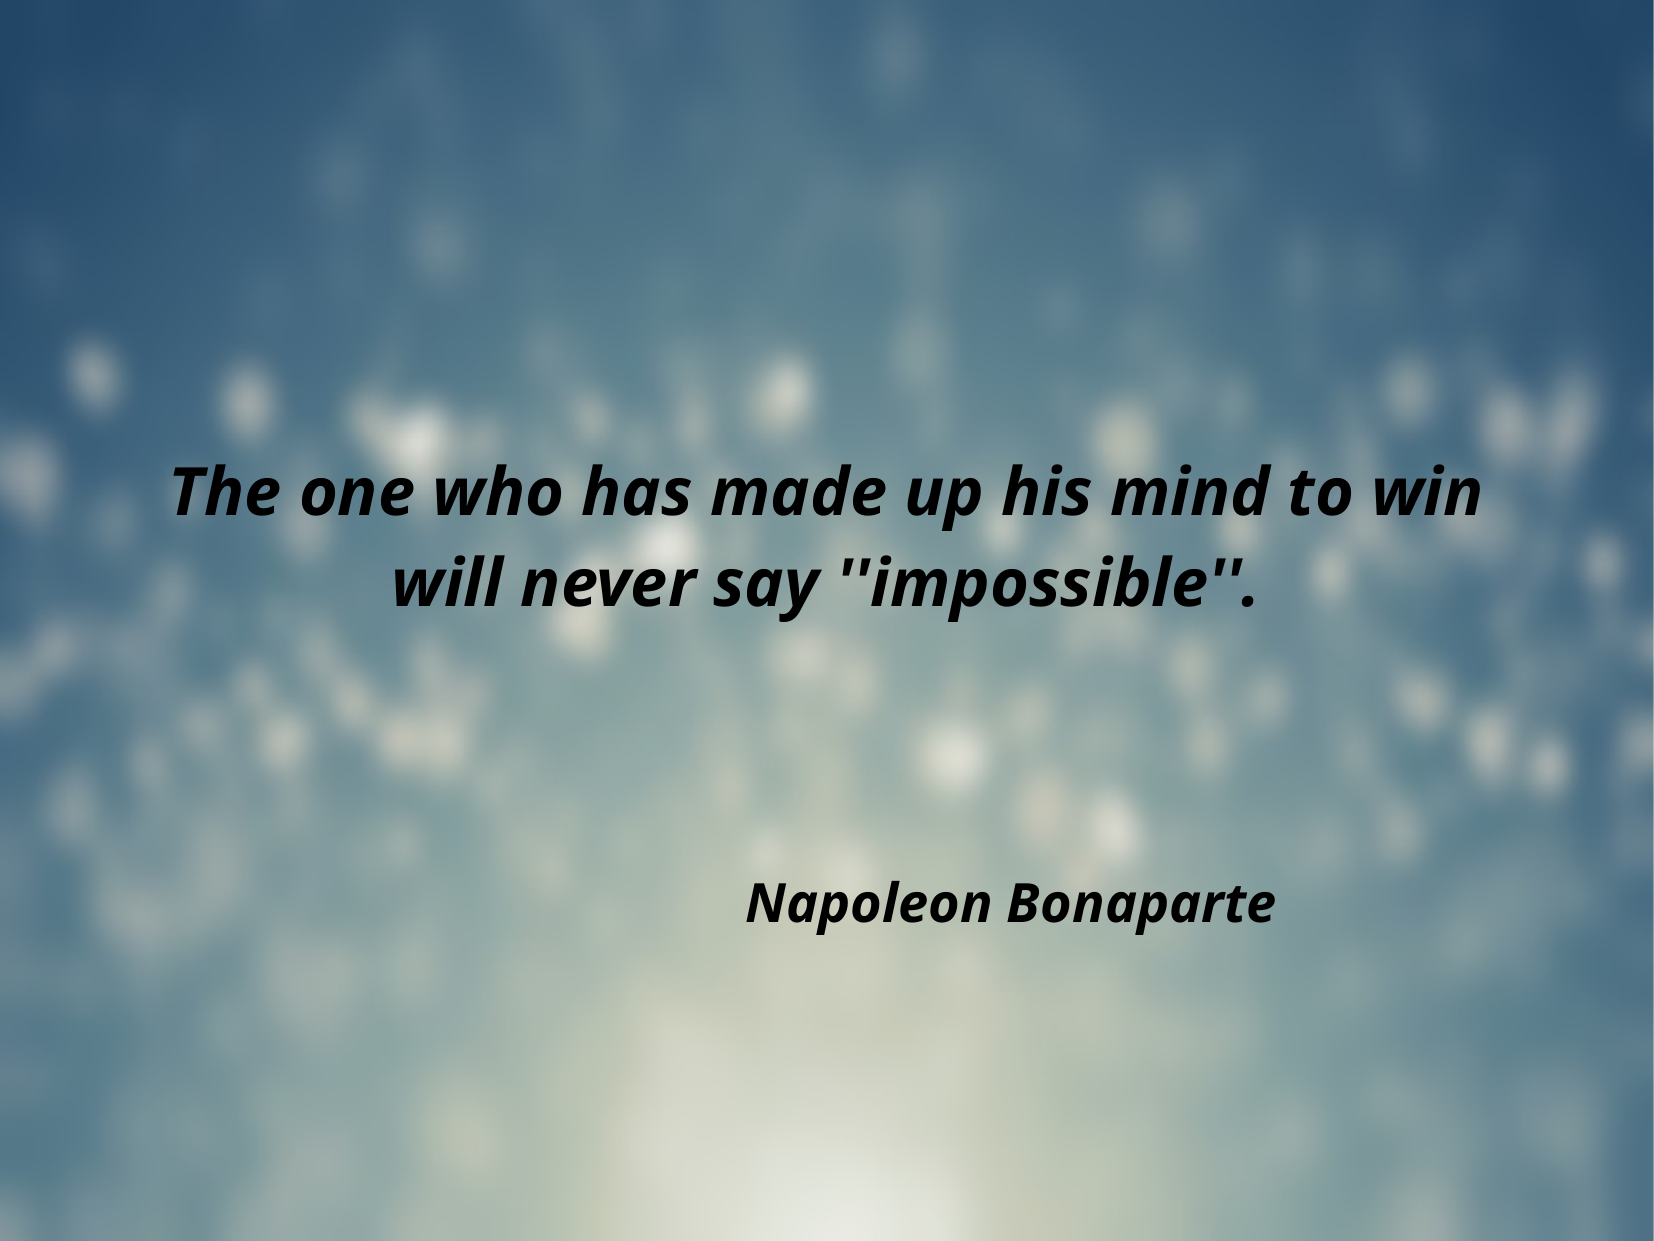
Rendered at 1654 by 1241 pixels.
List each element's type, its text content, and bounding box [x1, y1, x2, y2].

picture [0, 0, 1654, 1241]
subtitle The one who has made up his mind to win will never say ''impossible''. Napoleon Bonaparte [82, 161, 1571, 1221]
